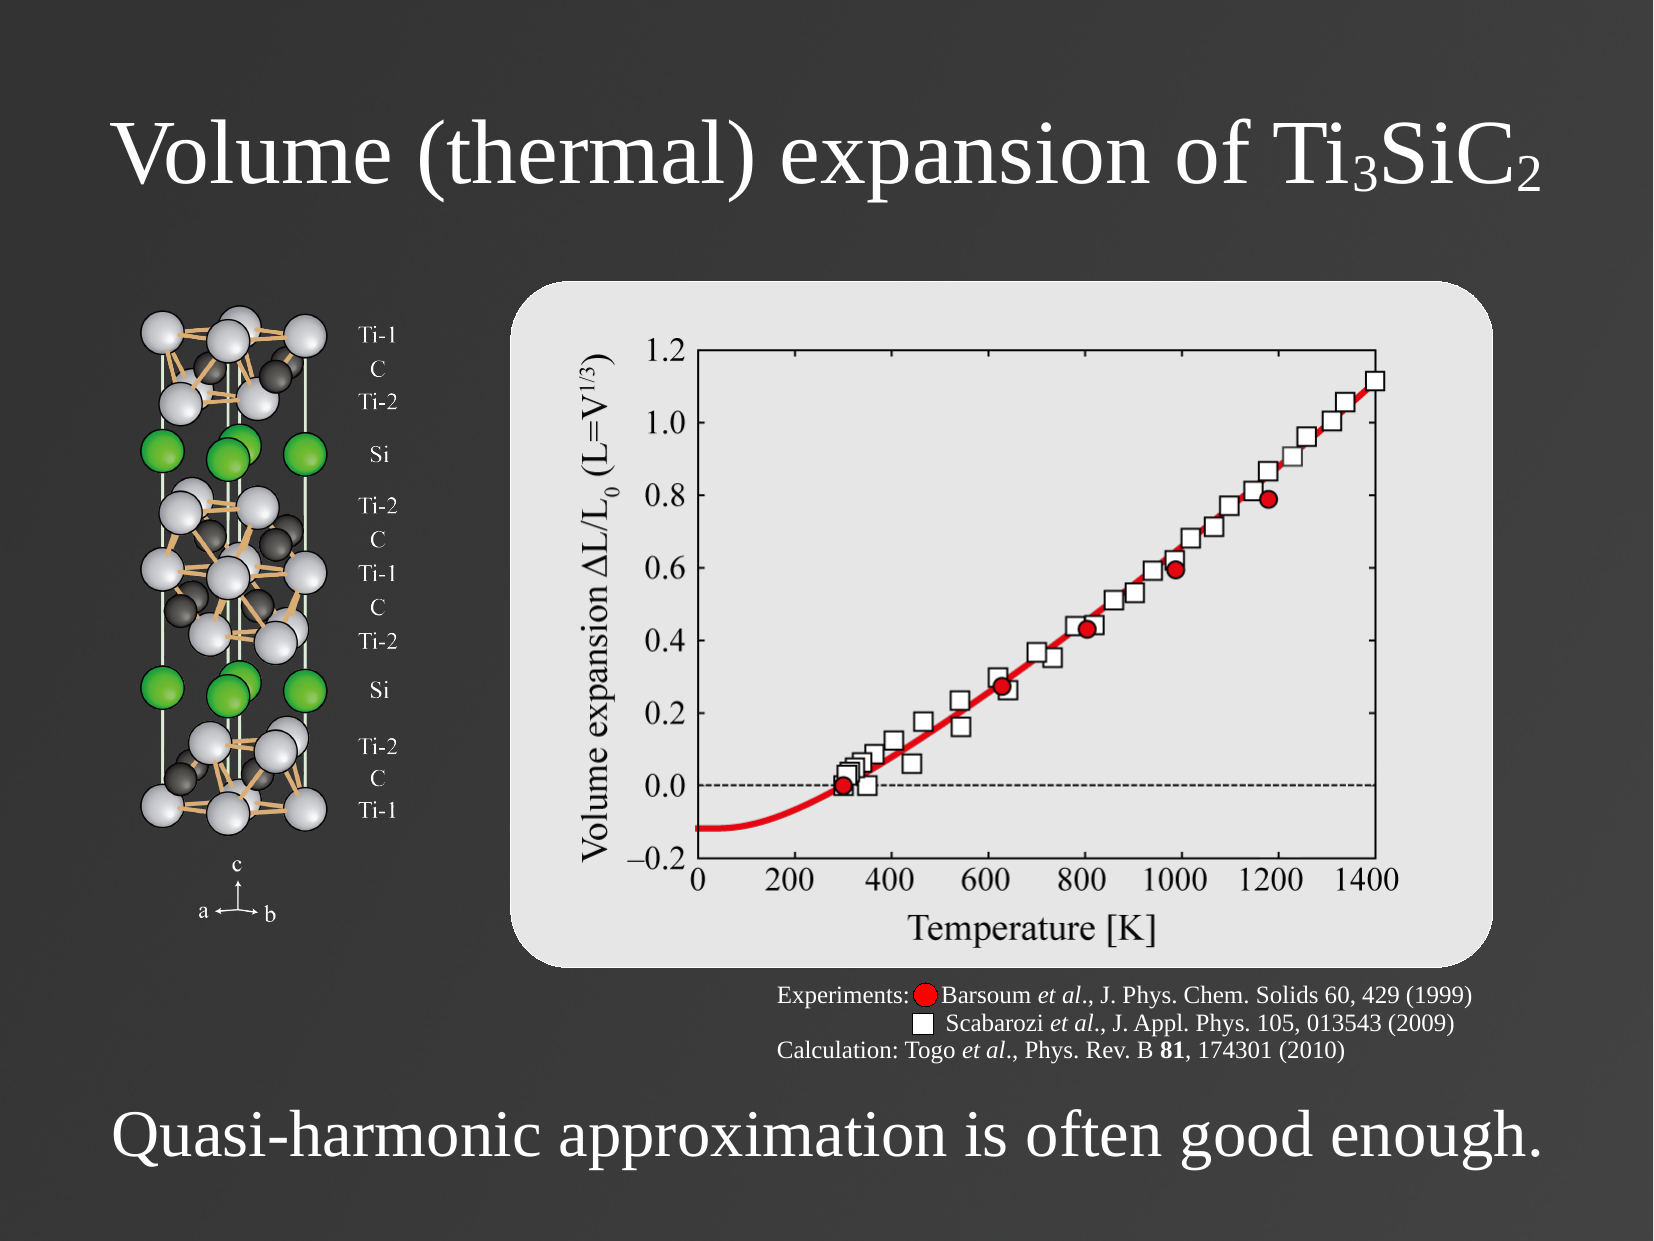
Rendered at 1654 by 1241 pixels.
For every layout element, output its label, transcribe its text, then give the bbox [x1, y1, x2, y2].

text_box [912, 1013, 934, 1035]
picture [0, 0, 1654, 1241]
text_box Experiments: Barsoum et al., J. Phys. Chem. Solids 60, 429 (1999) Scabarozi et al., J. Appl. Phys. 105, 013543 (2009) Calculation: Togo et al., Phys. Rev. B 81, 174301 (2010) [762, 973, 1488, 1072]
title Volume (thermal) expansion of Ti3SiC2 [82, 49, 1571, 257]
text_box [913, 982, 938, 1007]
text_box Quasi-harmonic approximation is often good enough. [96, 1089, 1562, 1179]
text_box [510, 281, 1493, 968]
